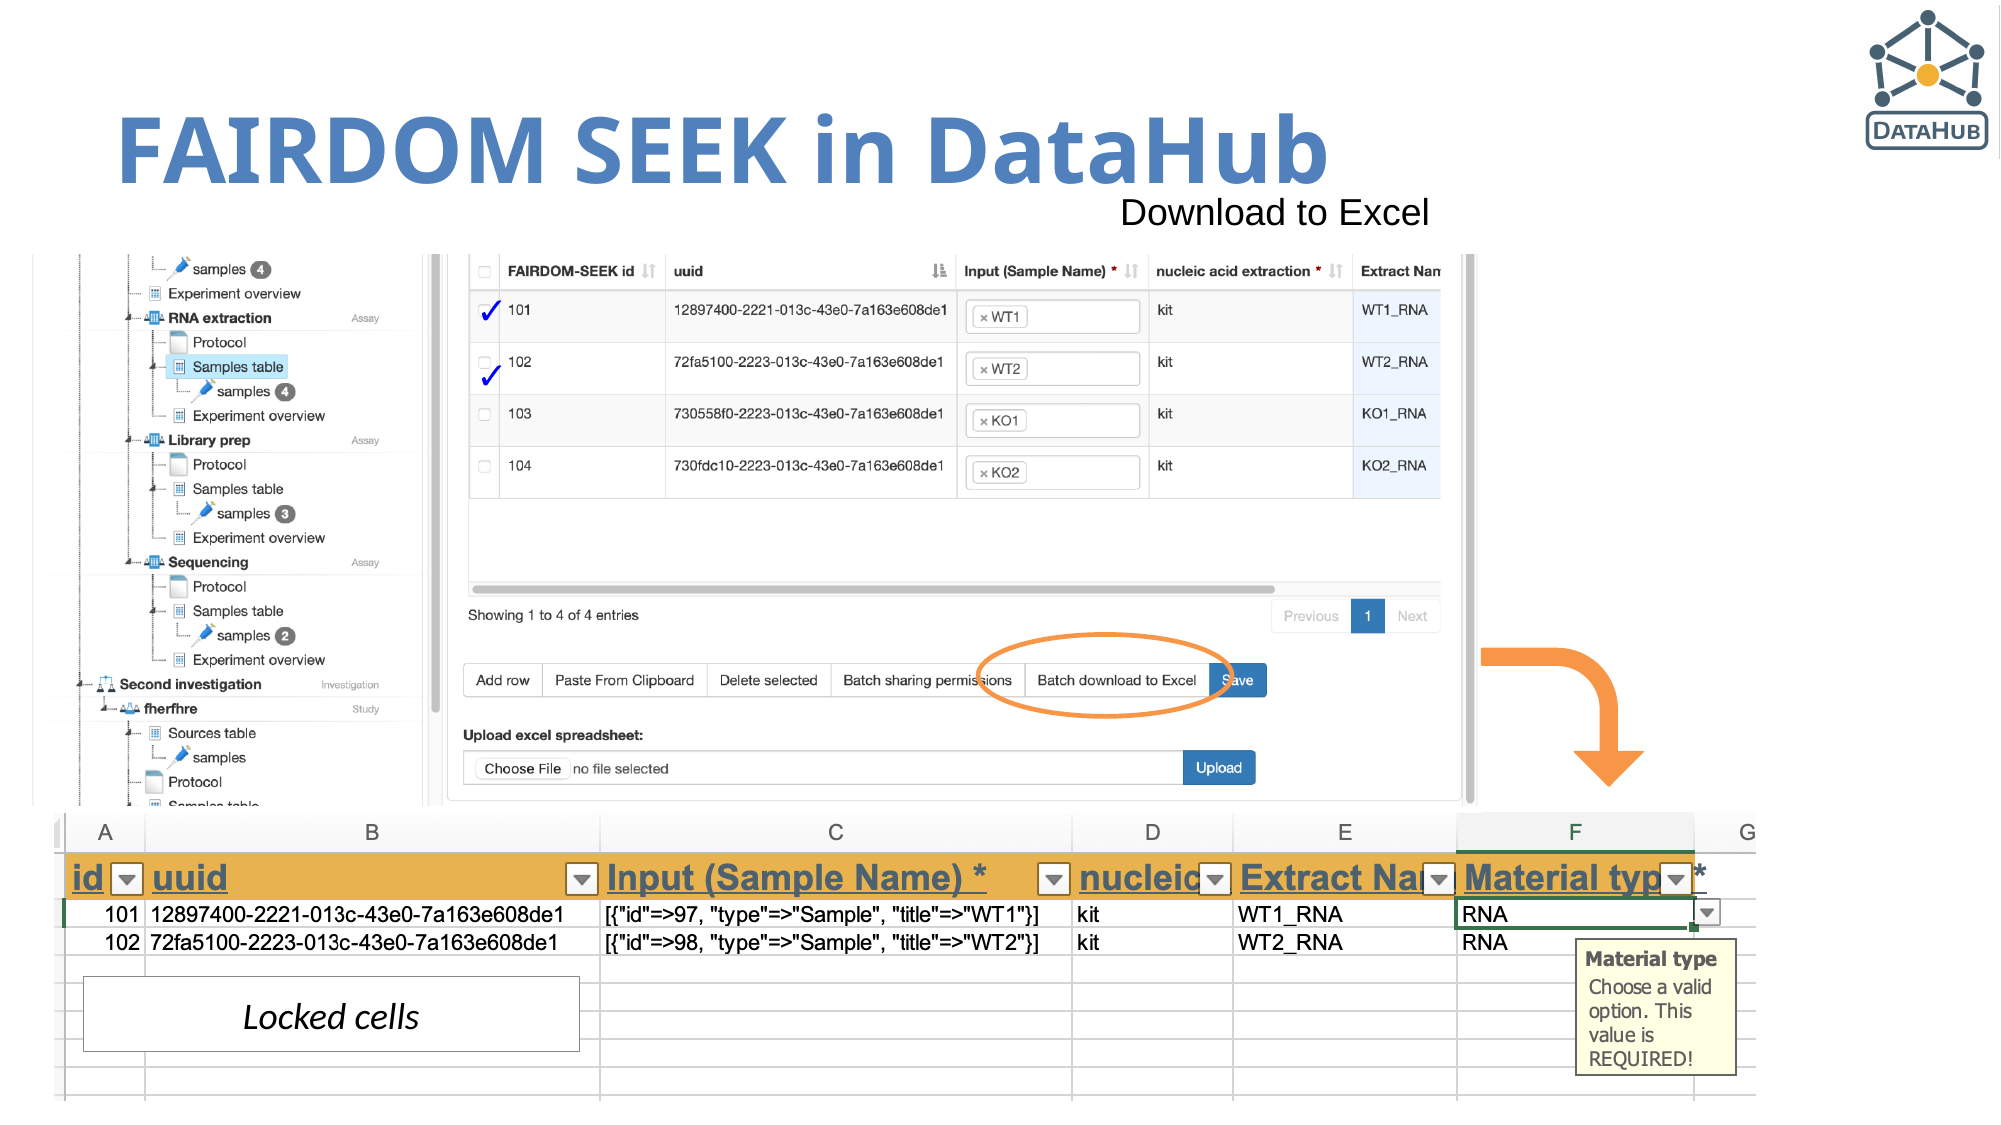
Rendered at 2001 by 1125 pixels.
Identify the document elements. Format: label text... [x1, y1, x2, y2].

picture [30, 254, 1756, 1101]
text_box [1481, 648, 1644, 787]
text_box ✓ [461, 271, 516, 337]
picture [1855, 5, 2000, 159]
title FAIRDOM SEEK in DataHub [99, 44, 1900, 233]
text_box Download to Excel [1105, 180, 2000, 241]
text_box ✓ [461, 337, 516, 413]
text_box Locked cells [83, 976, 580, 1052]
